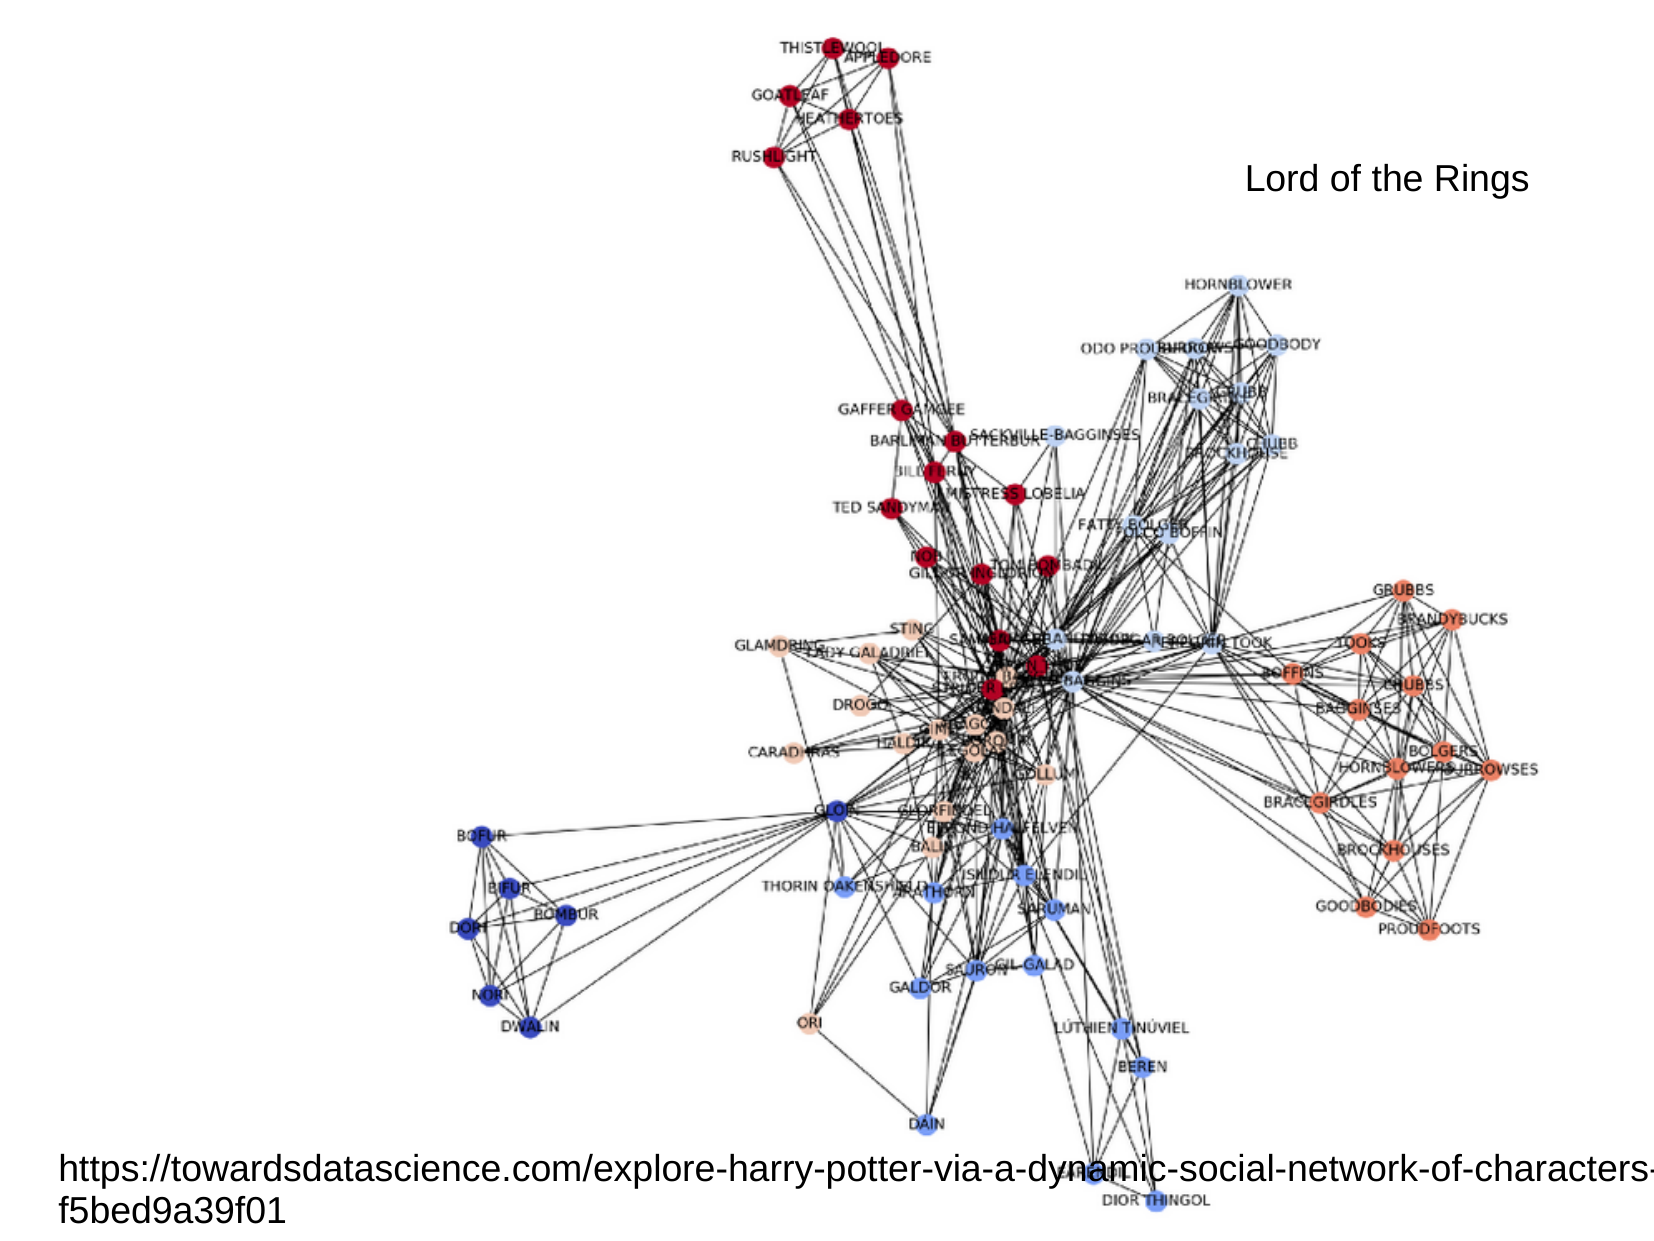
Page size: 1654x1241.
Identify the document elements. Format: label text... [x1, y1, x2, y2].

picture [345, 0, 1561, 1140]
text_box https://towardsdatascience.com/explore-harry-potter-via-a-dynamic-social-network-of-characters-f5bed9a39f01 [43, 1140, 1654, 1239]
text_box Lord of the Rings [1230, 150, 1621, 249]
